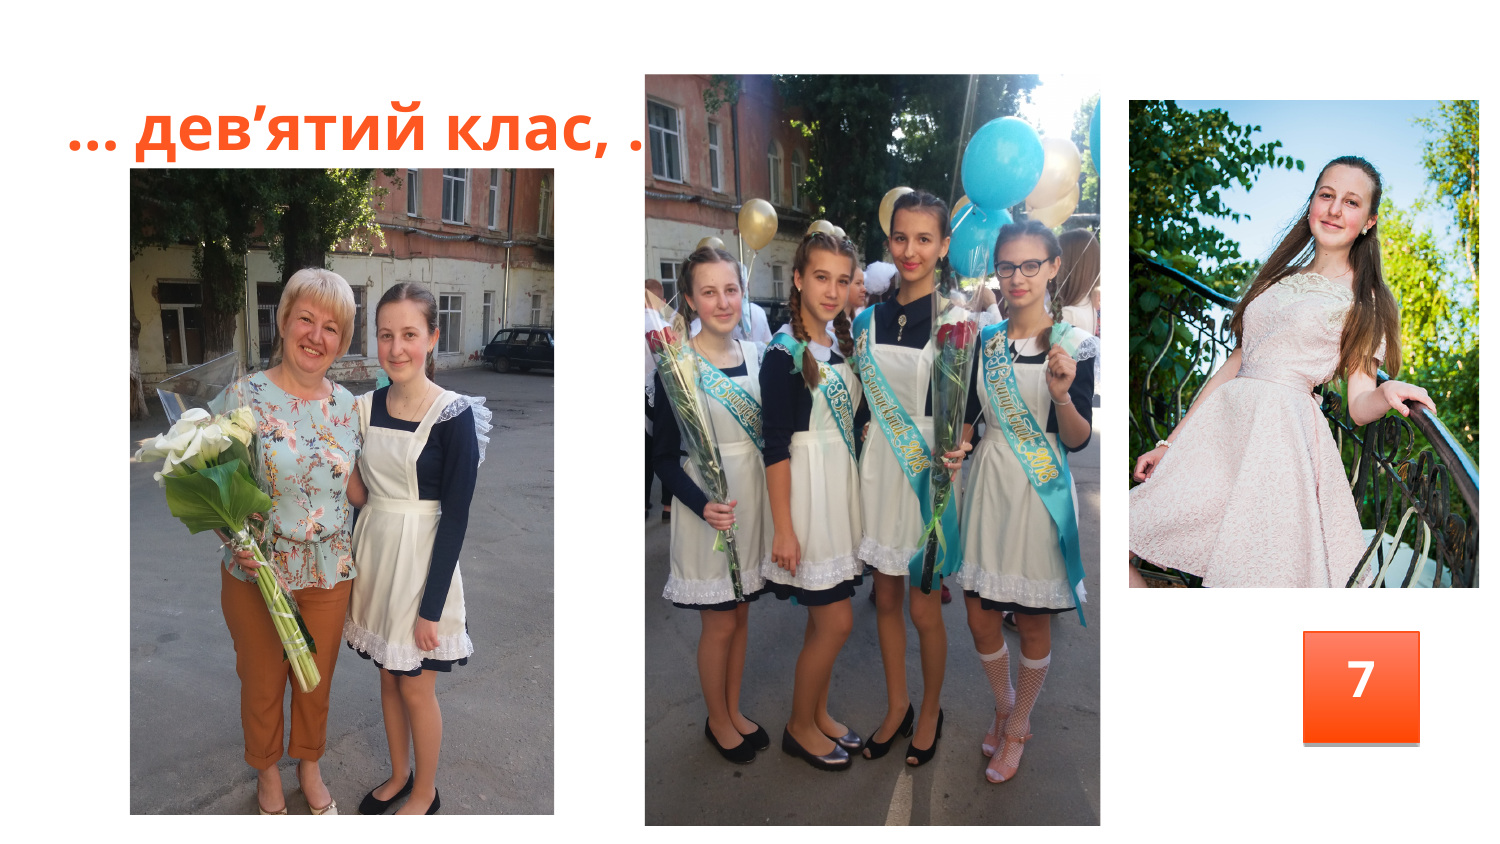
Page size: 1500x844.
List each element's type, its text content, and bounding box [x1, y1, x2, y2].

picture [644, 74, 1101, 826]
picture [1129, 100, 1480, 588]
text_box 7 [1304, 632, 1419, 743]
picture [129, 168, 555, 815]
title … дев’ятий клас, … [51, 72, 1449, 167]
